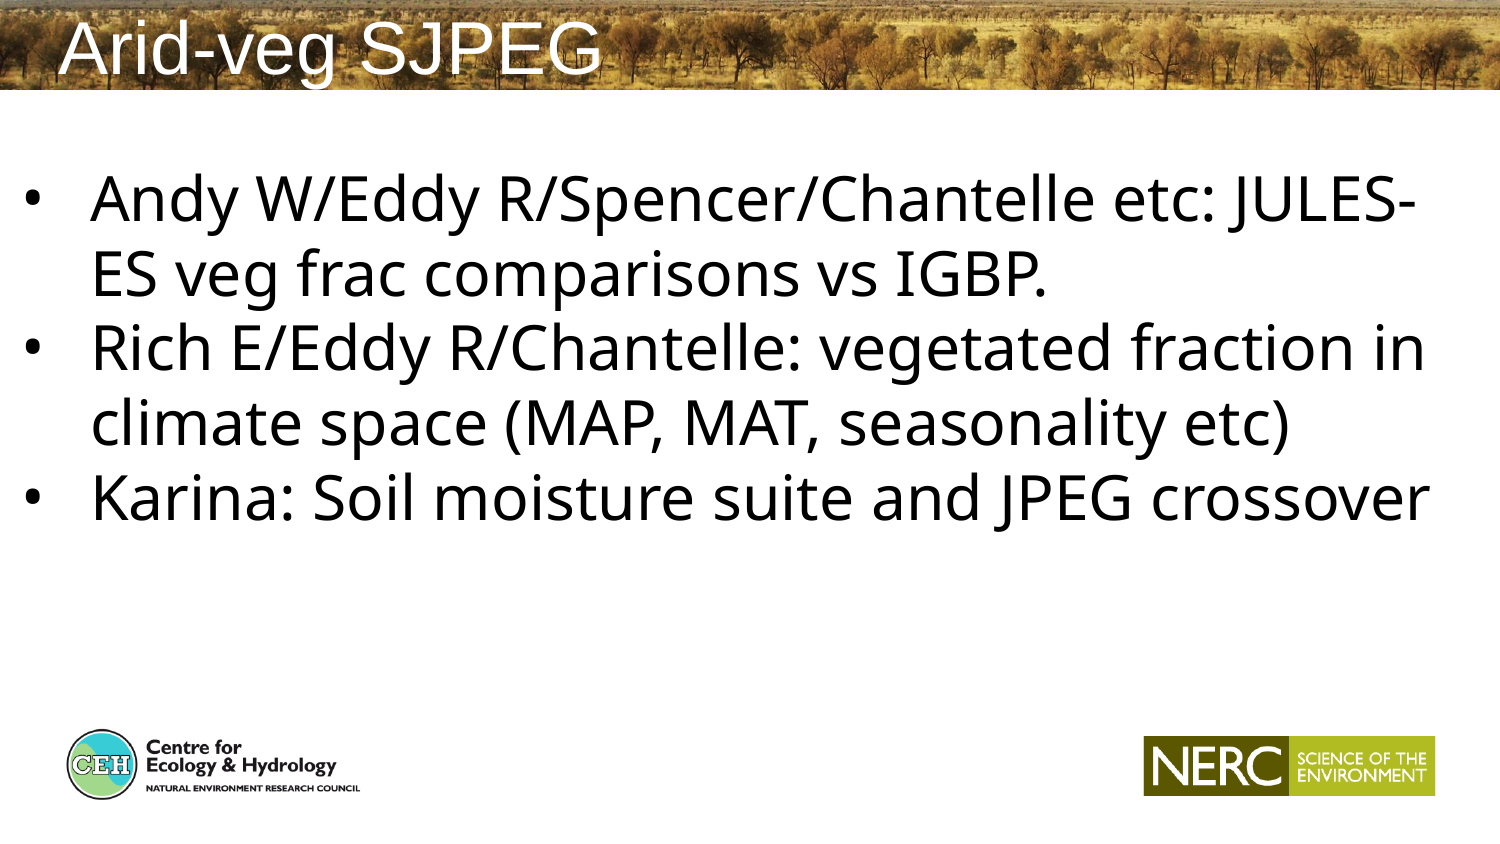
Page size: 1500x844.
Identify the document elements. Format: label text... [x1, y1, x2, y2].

text_box Andy W/Eddy R/Spencer/Chantelle etc: JULES-ES veg frac comparisons vs IGBP. Rich E/Eddy R/Chantelle: vegetated fraction in climate space (MAP, MAT, seasonality etc) Karina: Soil moisture suite and JPEG crossover [0, 143, 1500, 662]
picture [1140, 733, 1437, 798]
list Arid-veg SJPEG [0, 0, 1500, 90]
picture [64, 728, 361, 800]
